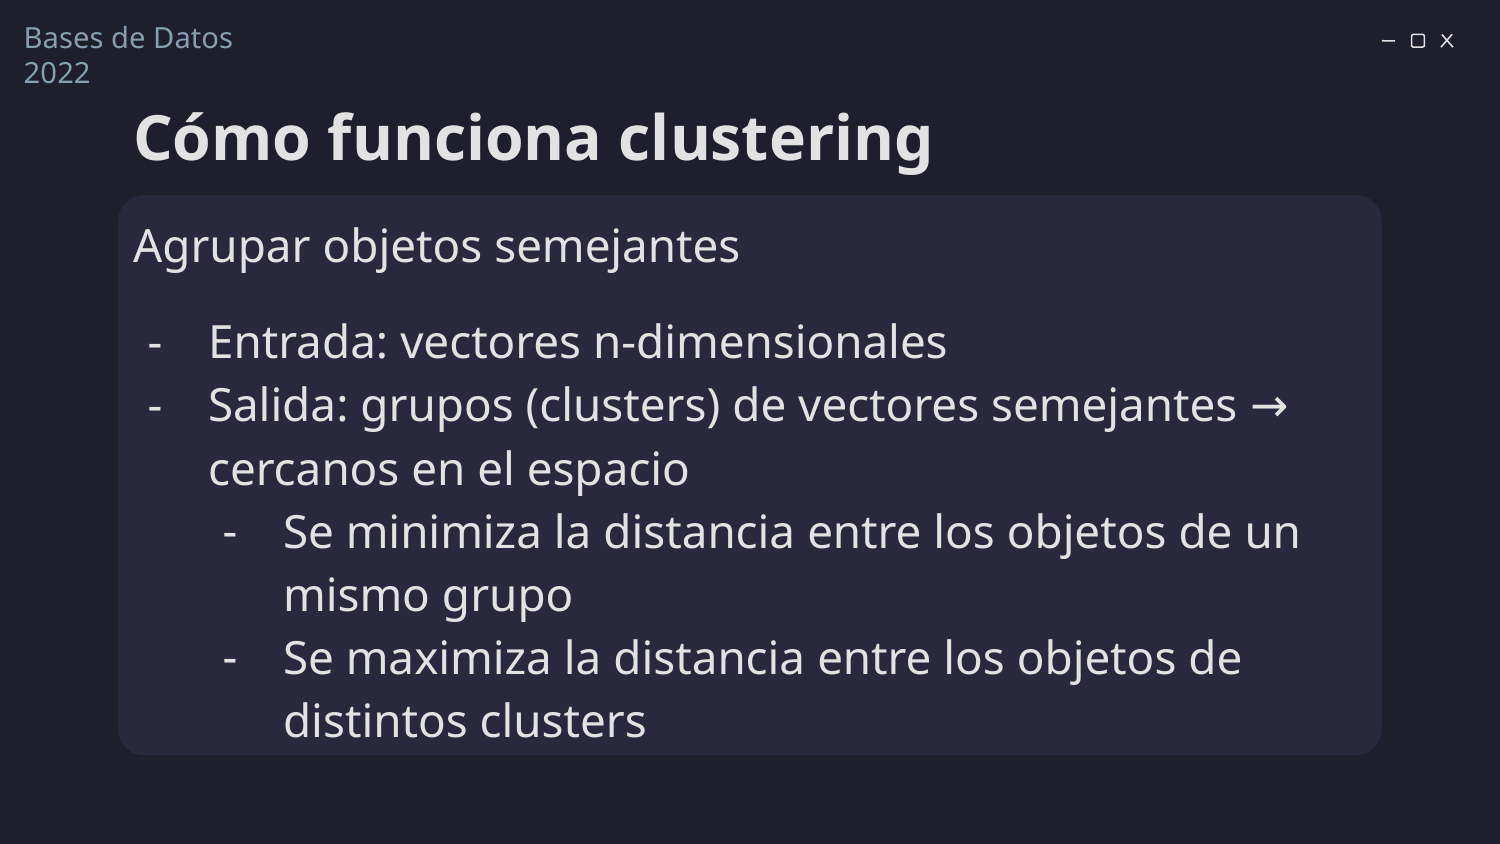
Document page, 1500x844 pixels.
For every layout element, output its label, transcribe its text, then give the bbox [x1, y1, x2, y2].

title Cómo funciona clustering [118, 88, 1300, 183]
text_box Agrupar objetos semejantes Entrada: vectores n-dimensionales Salida: grupos (clusters) de vectores semejantes → cercanos en el espacio Se minimiza la distancia entre los objetos de un mismo grupo Se maximiza la distancia entre los objetos de distintos clusters [118, 193, 1387, 754]
